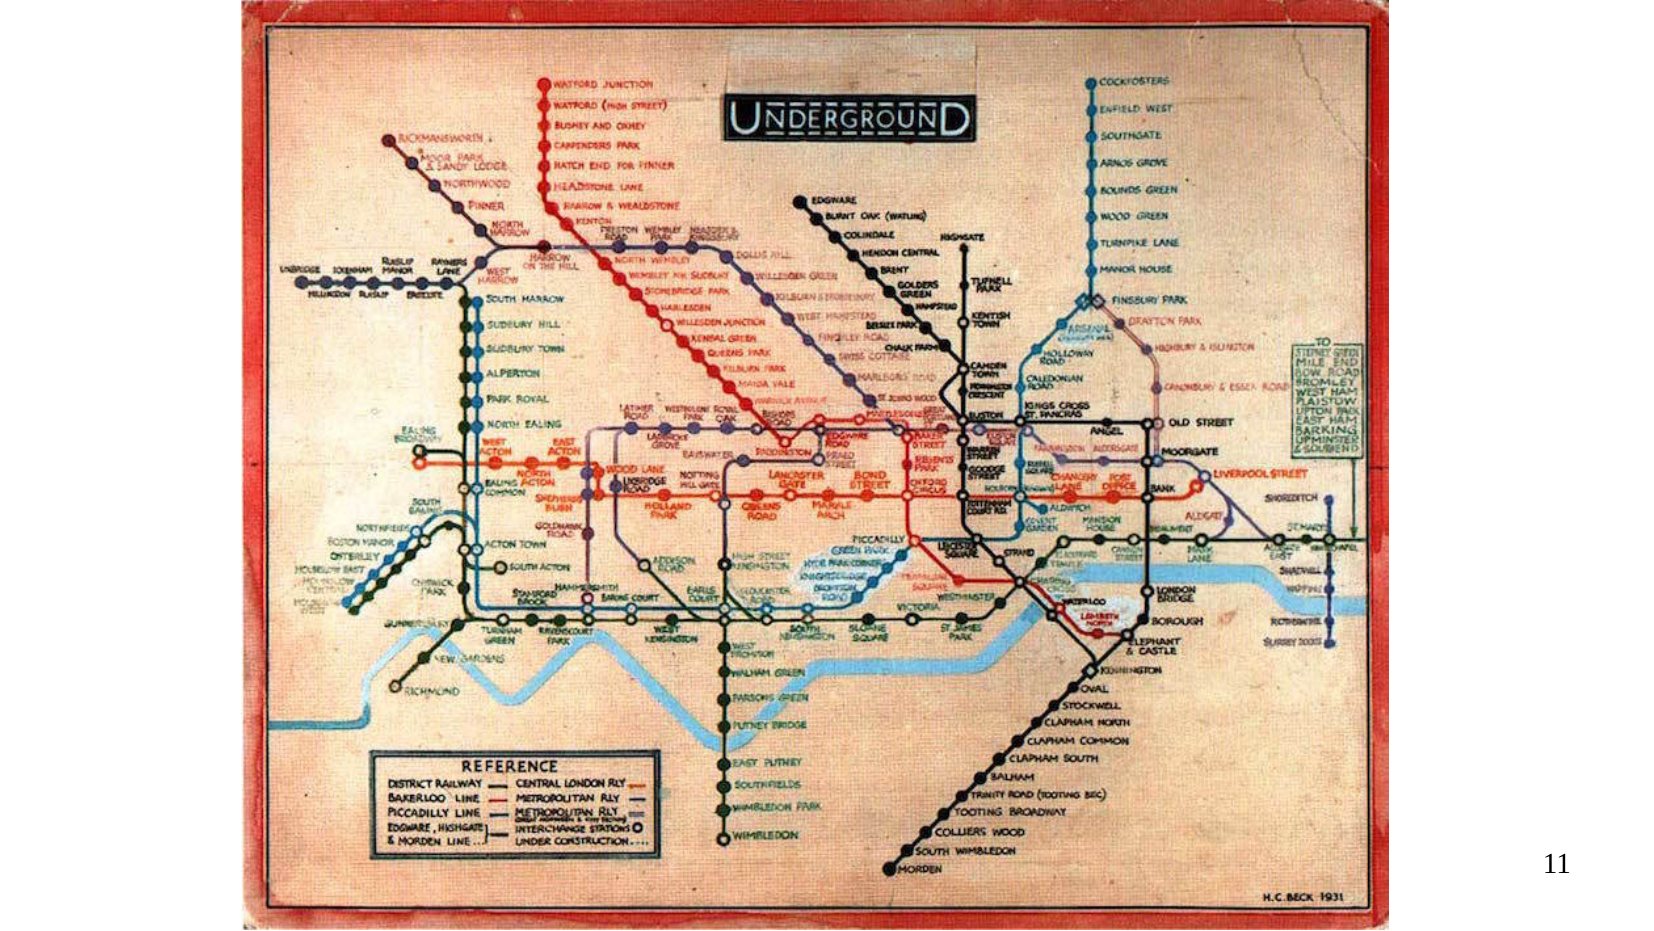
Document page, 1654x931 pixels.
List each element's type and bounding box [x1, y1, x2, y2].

picture [241, 0, 1389, 931]
